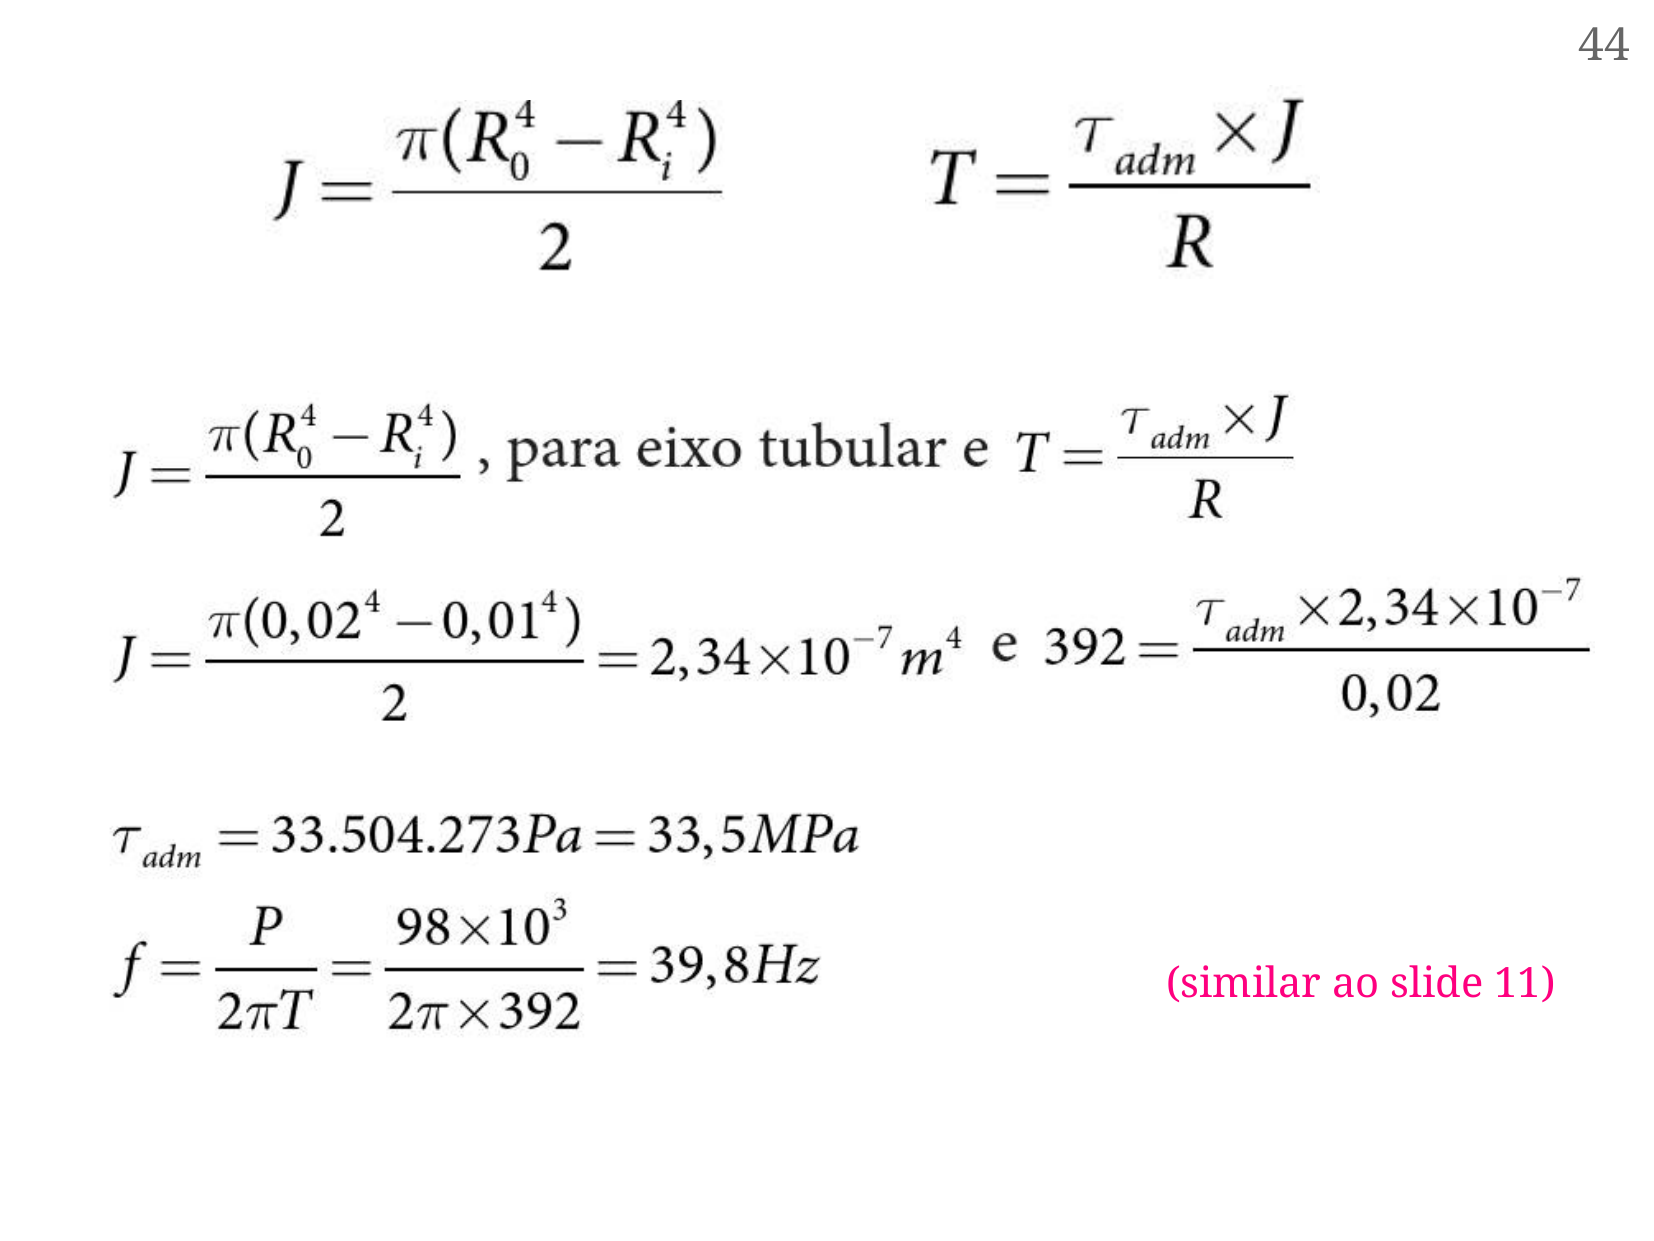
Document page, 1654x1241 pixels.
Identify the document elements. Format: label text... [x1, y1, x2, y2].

picture [265, 100, 729, 281]
picture [925, 85, 1320, 279]
text_box (similar ao slide 11) [1151, 944, 1610, 1074]
picture [97, 378, 1595, 1049]
